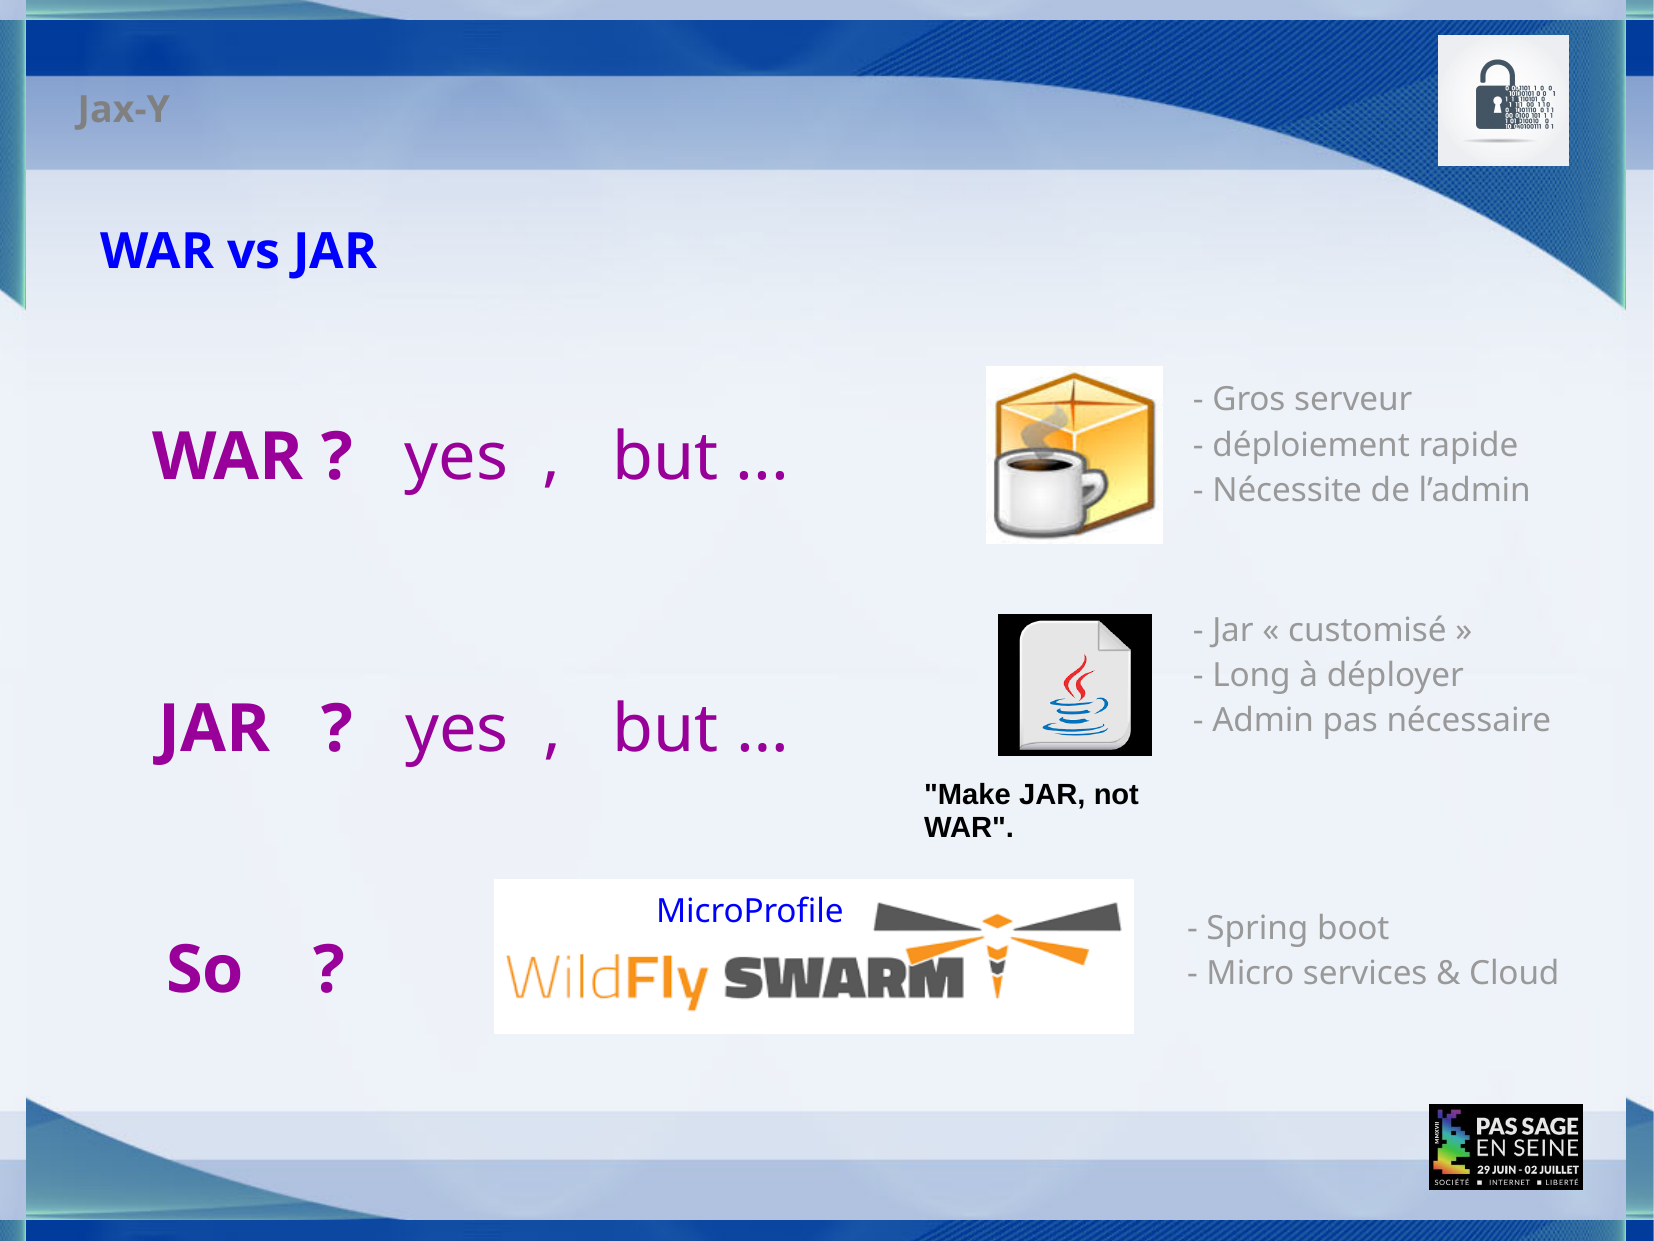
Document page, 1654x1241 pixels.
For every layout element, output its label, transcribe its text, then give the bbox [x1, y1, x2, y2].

text_box - Spring boot - Micro services & Cloud [1187, 910, 1613, 988]
picture [0, 0, 1654, 1241]
title WAR ? yes , but ... JAR ? yes , but … [106, 360, 939, 831]
text_box So ? [149, 927, 473, 1006]
text_box WAR vs JAR [100, 190, 721, 308]
title - Jar « customisé » - Long à déployer - Admin pas nécessaire [1192, 615, 1583, 732]
text_box "Make JAR, not WAR". [909, 770, 1252, 821]
title Jax-Y [11, 86, 237, 131]
title - Gros serveur - déploiement rapide - Nécessite de l’admin [1192, 385, 1583, 501]
title MicroProfile [649, 885, 851, 934]
